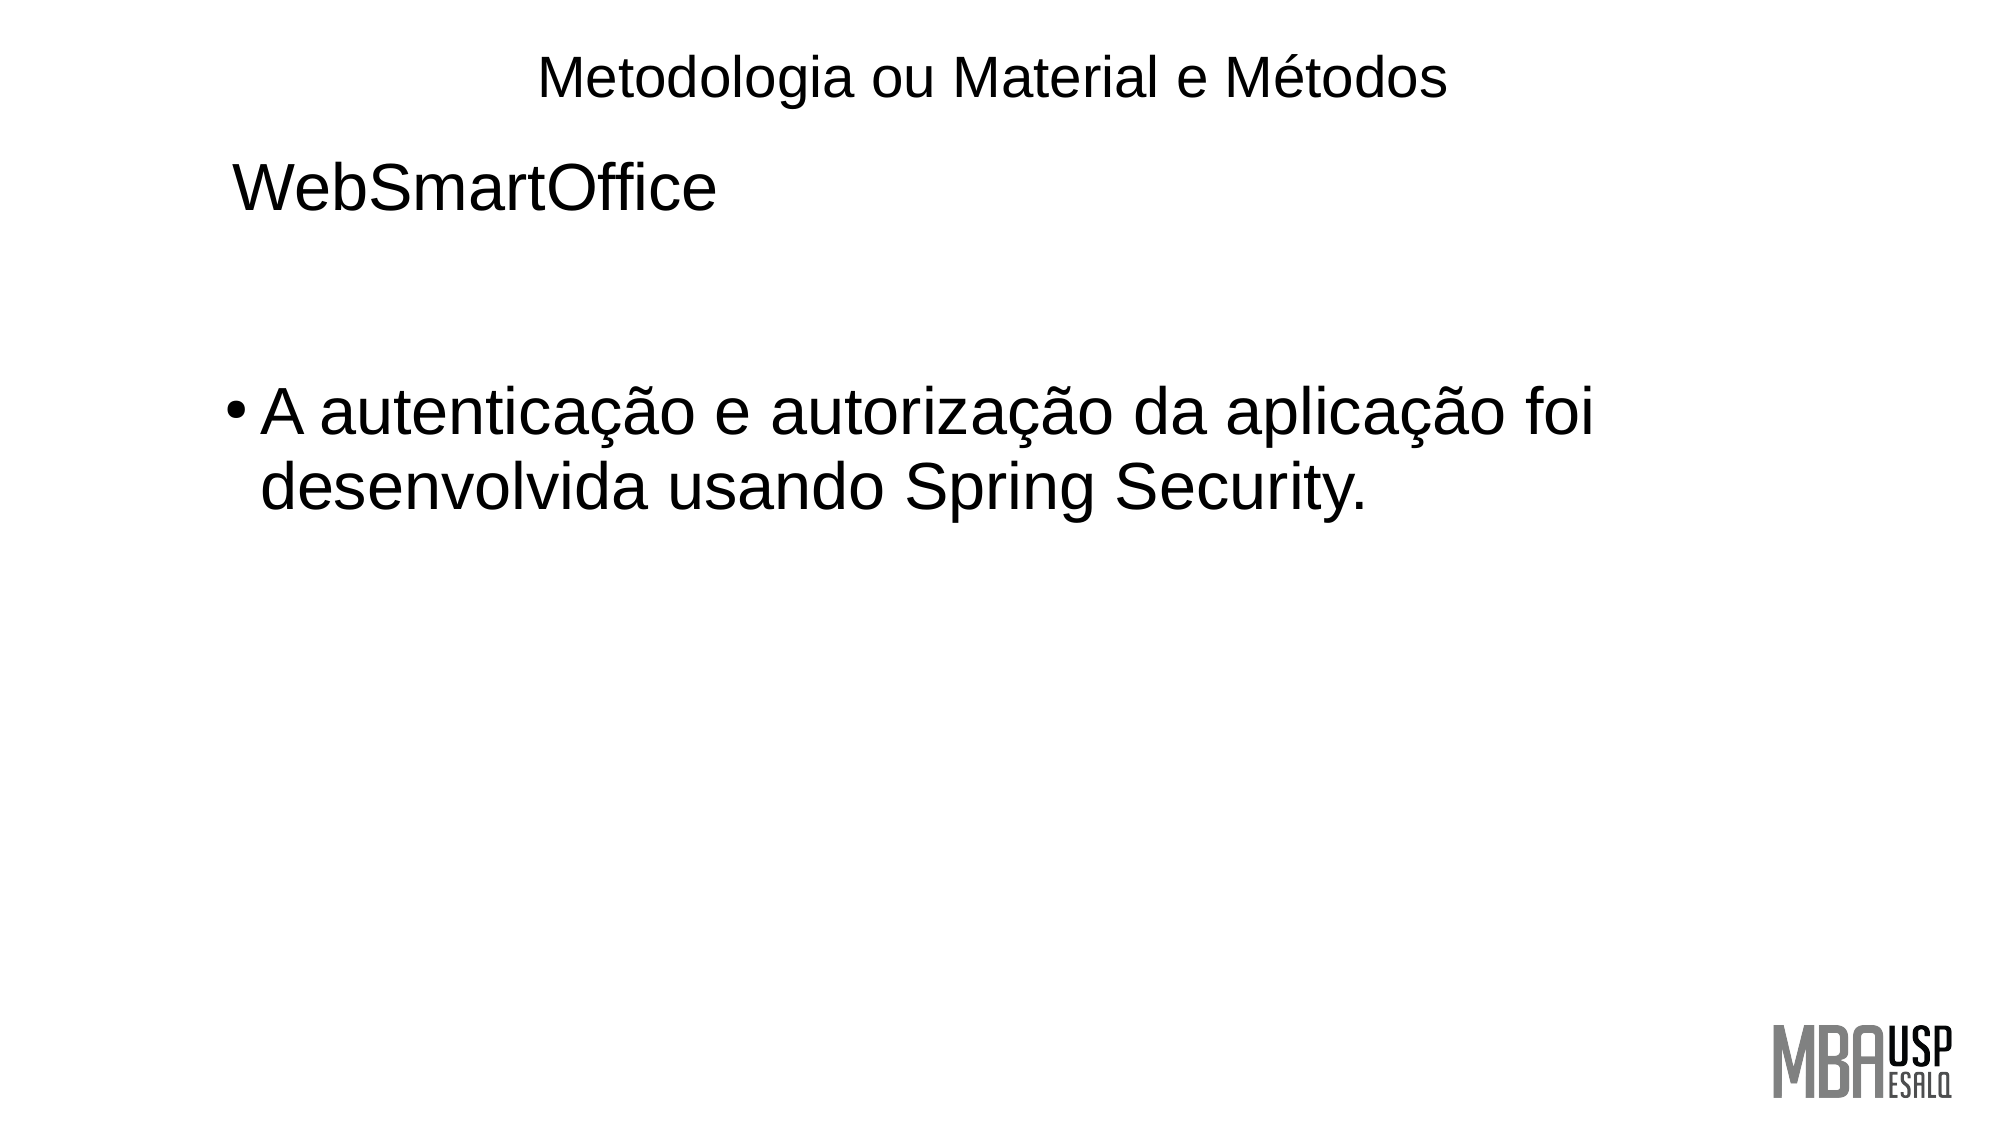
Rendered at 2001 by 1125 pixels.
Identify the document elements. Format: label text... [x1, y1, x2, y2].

text_box WebSmartOffice A autenticação e autorização da aplicação foi desenvolvida usando Spring Security. [82, 150, 1951, 976]
picture [1765, 1021, 1960, 1102]
text_box Metodologia ou Material e Métodos [37, 37, 1951, 118]
